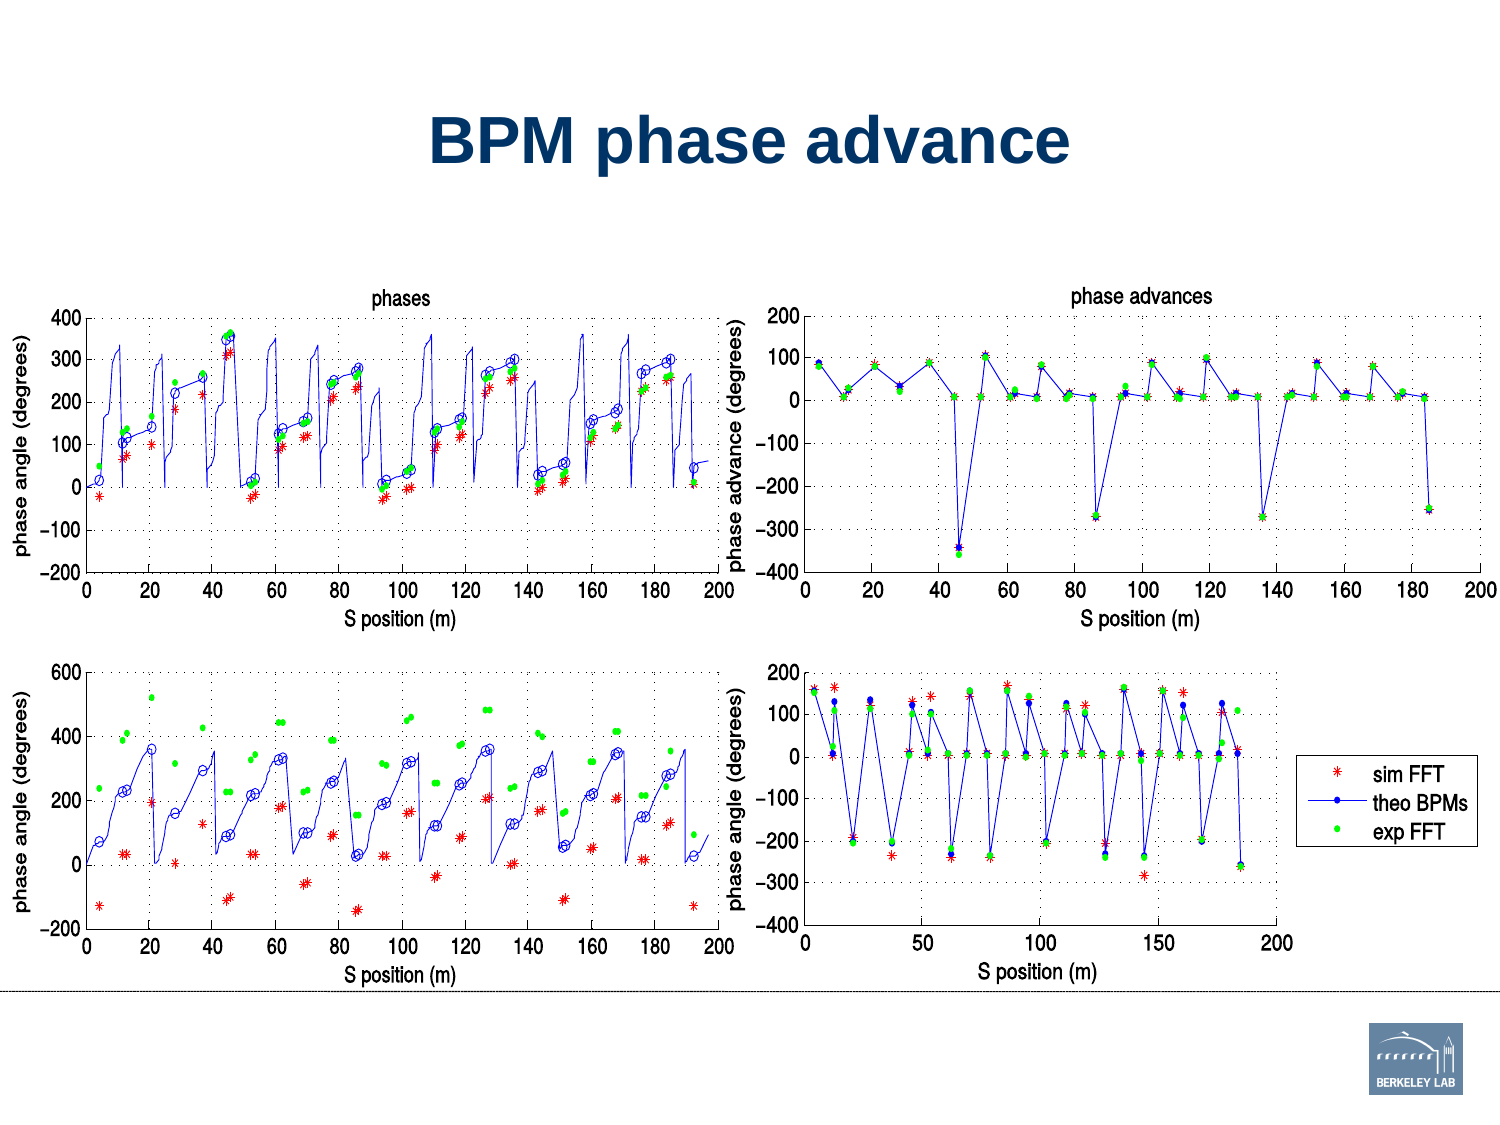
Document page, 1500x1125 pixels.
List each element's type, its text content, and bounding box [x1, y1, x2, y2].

title BPM phase advance [111, 42, 1389, 231]
picture [1369, 1023, 1463, 1095]
picture [6, 285, 1498, 991]
